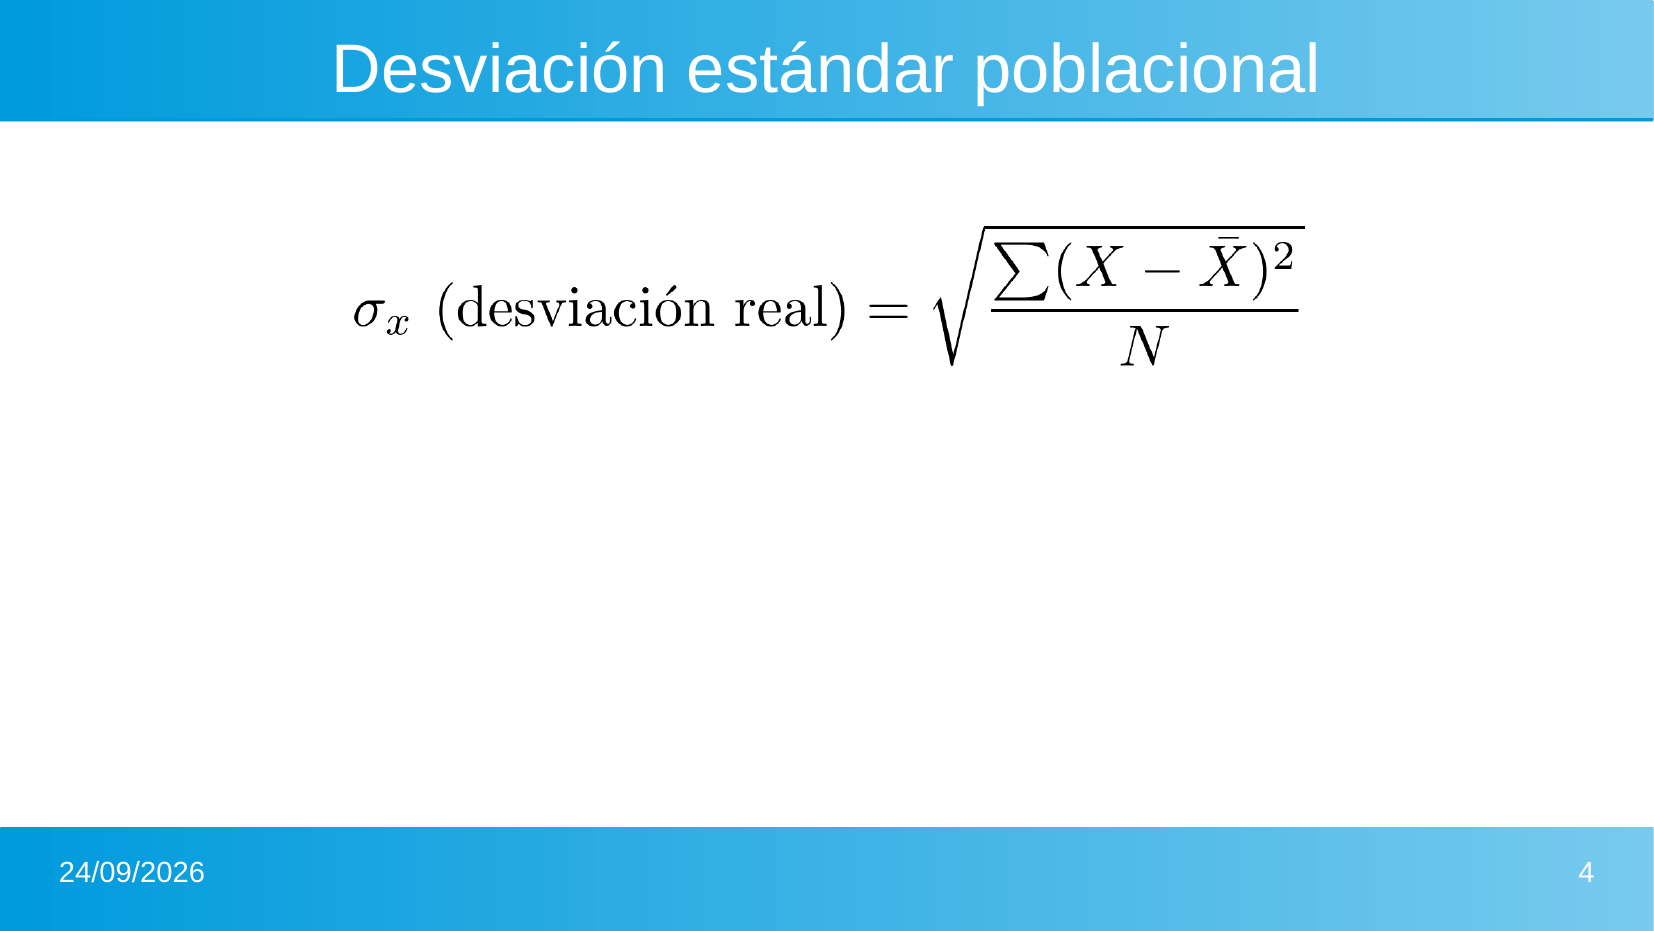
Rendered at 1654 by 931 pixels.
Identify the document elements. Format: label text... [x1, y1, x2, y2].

picture [354, 226, 1305, 366]
title Desviación estándar poblacional [59, 29, 1595, 108]
